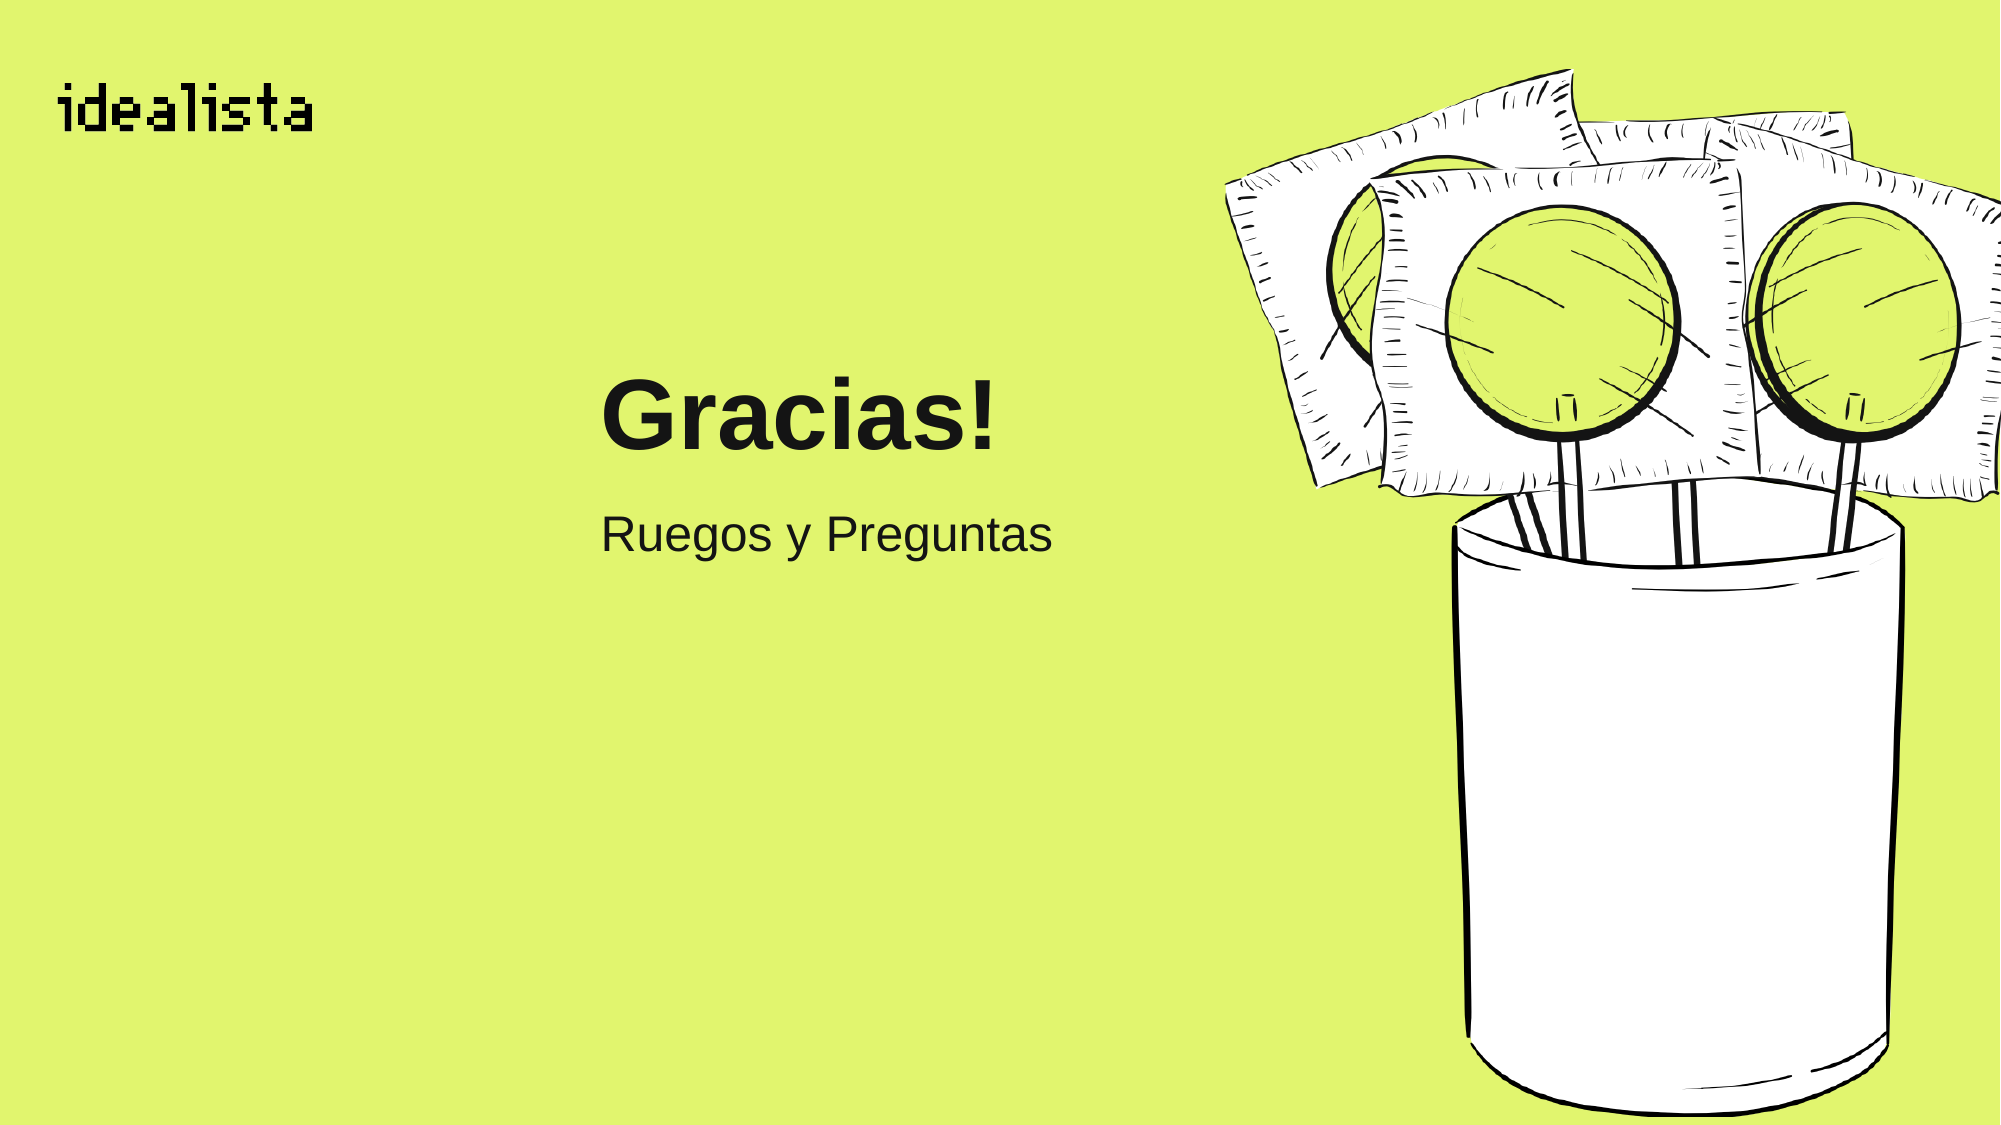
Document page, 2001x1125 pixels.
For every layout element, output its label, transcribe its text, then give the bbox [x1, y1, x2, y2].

list Ruegos y Preguntas [600, 501, 1224, 563]
picture [55, 80, 320, 135]
picture [1224, 69, 2000, 1117]
list Gracias! [600, 348, 1224, 470]
